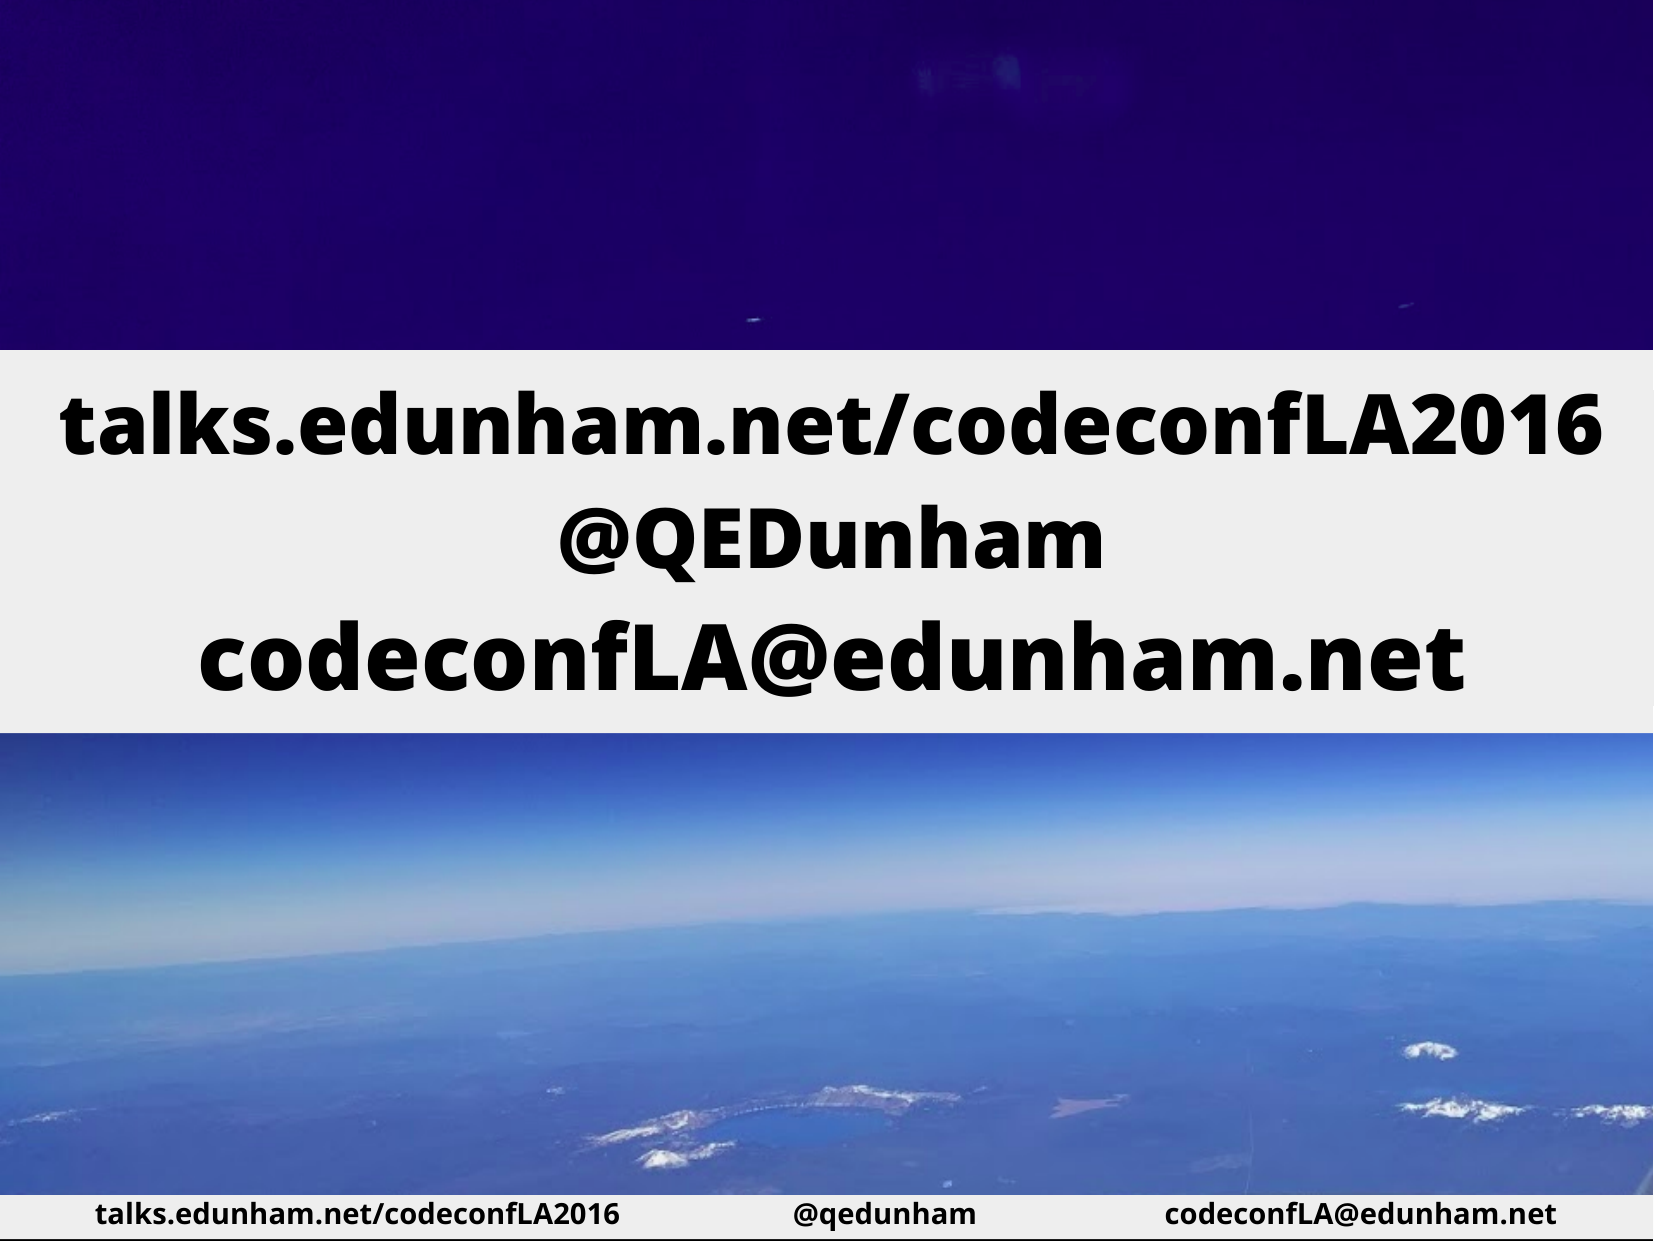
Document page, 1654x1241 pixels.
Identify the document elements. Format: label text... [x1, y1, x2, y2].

title talks.edunham.net/codeconfLA2016 @QEDunham codeconfLA@edunham.net [0, 350, 1653, 734]
picture [0, 734, 1653, 1195]
picture [0, 0, 1653, 350]
